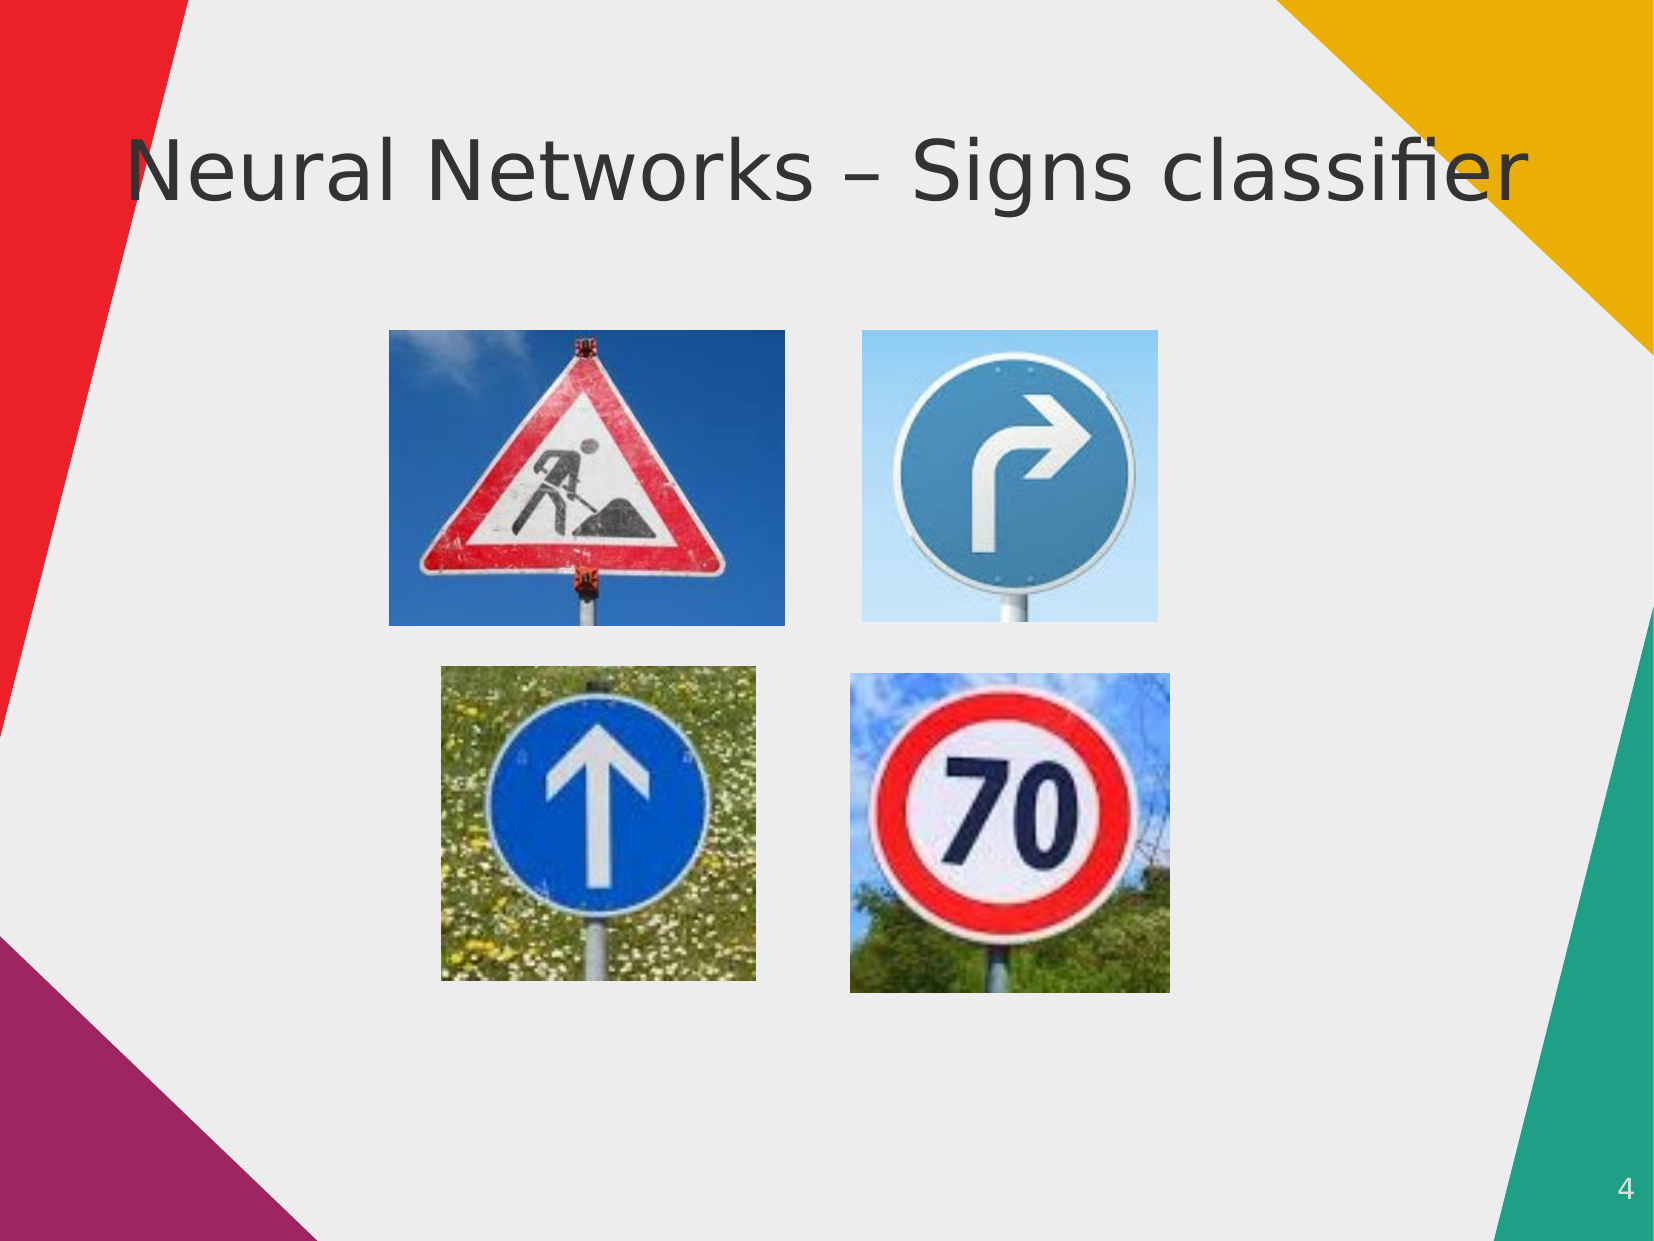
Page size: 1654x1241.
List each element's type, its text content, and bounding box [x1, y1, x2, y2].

picture [441, 666, 756, 981]
title Neural Networks – Signs classifier [114, 73, 1539, 271]
picture [862, 330, 1158, 623]
picture [850, 673, 1170, 993]
picture [389, 330, 785, 626]
